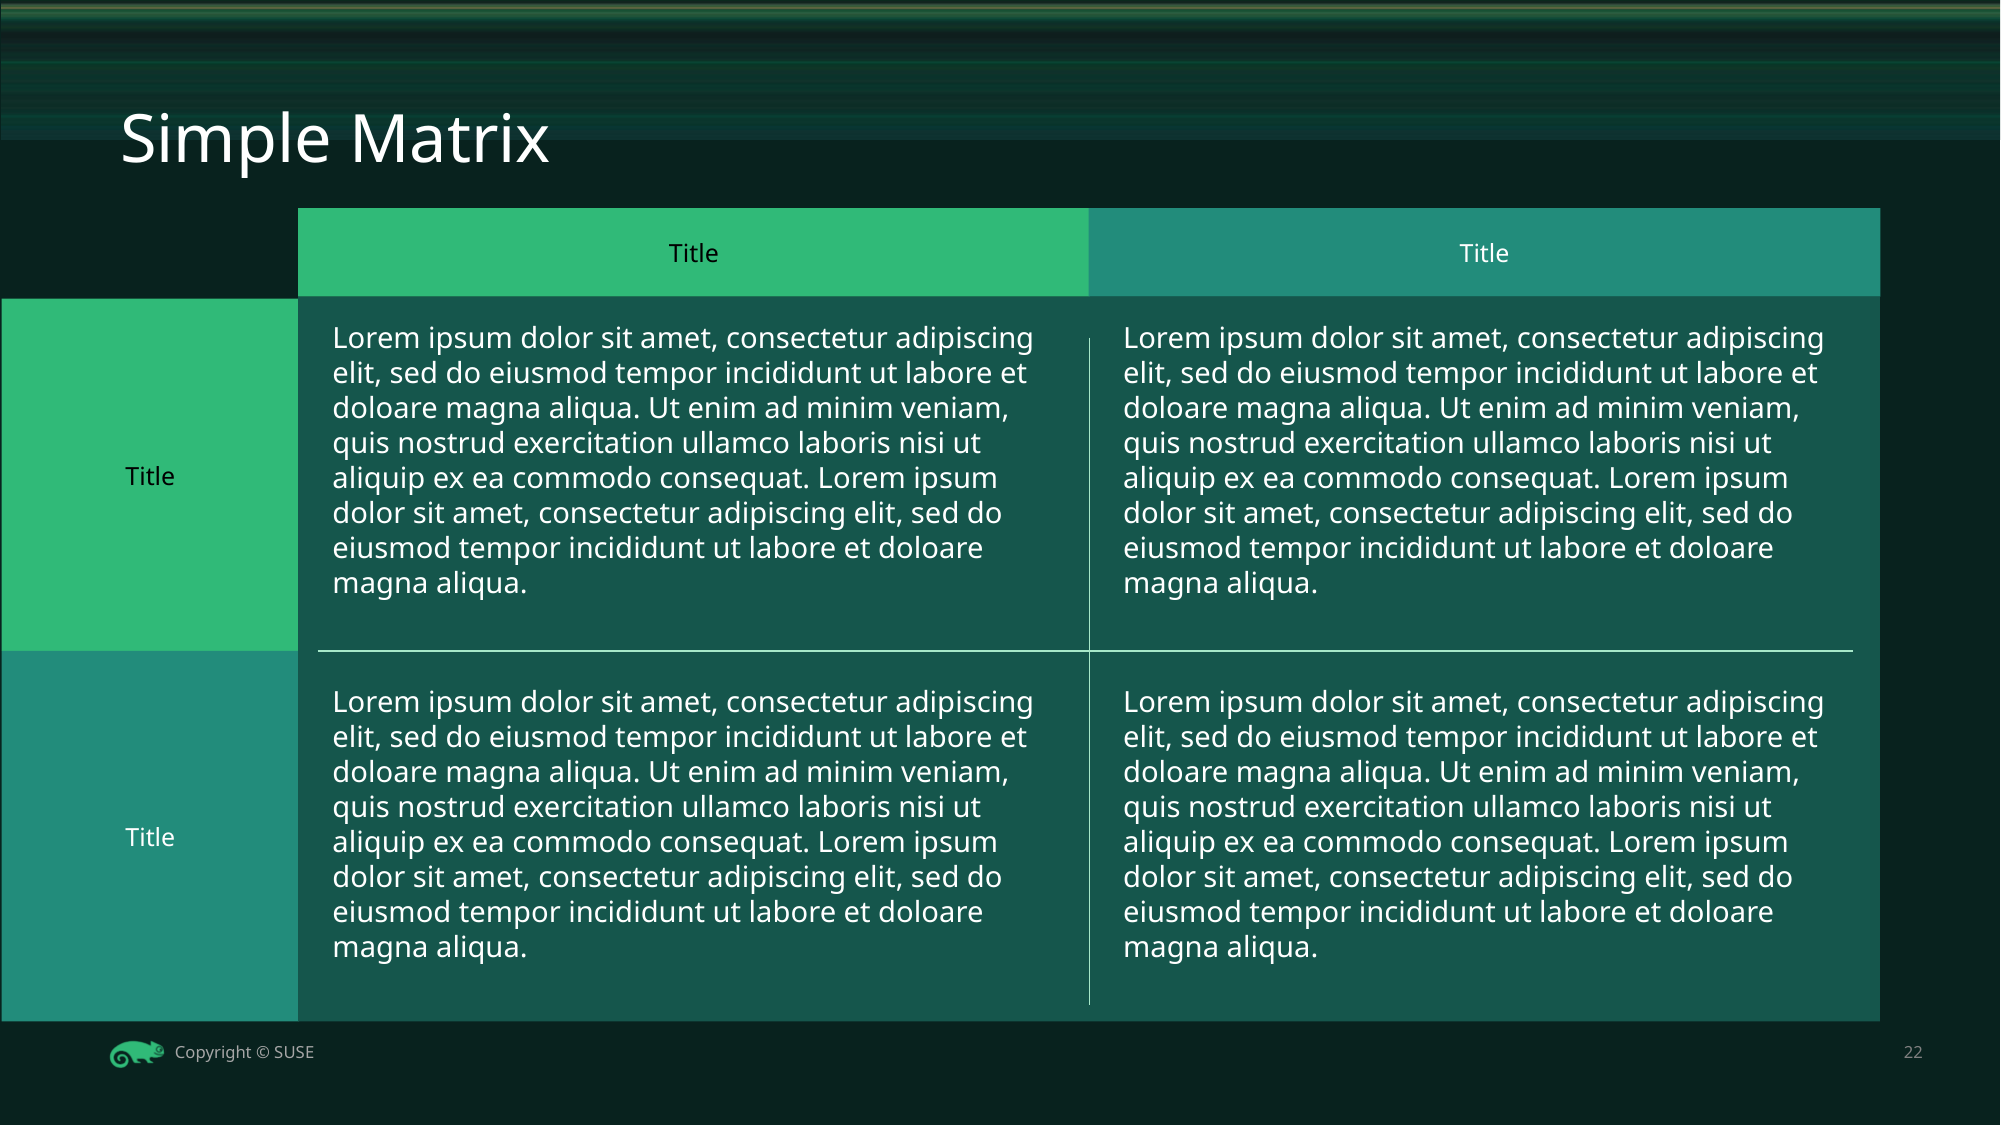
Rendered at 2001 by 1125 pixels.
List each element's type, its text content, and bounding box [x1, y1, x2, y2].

title Simple Matrix [120, 103, 1880, 179]
picture [1, 0, 2001, 140]
text_box [298, 296, 1880, 1022]
text_box Lorem ipsum dolor sit amet, consectetur adipiscing elit, sed do eiusmod tempor incididunt ut labore et doloare magna aliqua. Ut enim ad minim veniam, quis nostrud exercitation ullamco laboris nisi ut aliquip ex ea commodo consequat. Lorem ipsum dolor sit amet, consectetur adipiscing elit, sed do eiusmod tempor incididunt ut labore et doloare magna aliqua. [1108, 312, 1854, 607]
text_box Lorem ipsum dolor sit amet, consectetur adipiscing elit, sed do eiusmod tempor incididunt ut labore et doloare magna aliqua. Ut enim ad minim veniam, quis nostrud exercitation ullamco laboris nisi ut aliquip ex ea commodo consequat. Lorem ipsum dolor sit amet, consectetur adipiscing elit, sed do eiusmod tempor incididunt ut labore et doloare magna aliqua. [317, 312, 1063, 607]
text_box Lorem ipsum dolor sit amet, consectetur adipiscing elit, sed do eiusmod tempor incididunt ut labore et doloare magna aliqua. Ut enim ad minim veniam, quis nostrud exercitation ullamco laboris nisi ut aliquip ex ea commodo consequat. Lorem ipsum dolor sit amet, consectetur adipiscing elit, sed do eiusmod tempor incididunt ut labore et doloare magna aliqua. [317, 676, 1063, 971]
text_box Title [298, 208, 1088, 296]
text_box Title [1088, 208, 1881, 297]
text_box Title [1, 298, 298, 650]
text_box Title [1, 650, 298, 1022]
picture [99, 1031, 175, 1074]
text_box Lorem ipsum dolor sit amet, consectetur adipiscing elit, sed do eiusmod tempor incididunt ut labore et doloare magna aliqua. Ut enim ad minim veniam, quis nostrud exercitation ullamco laboris nisi ut aliquip ex ea commodo consequat. Lorem ipsum dolor sit amet, consectetur adipiscing elit, sed do eiusmod tempor incididunt ut labore et doloare magna aliqua. [1108, 676, 1854, 971]
